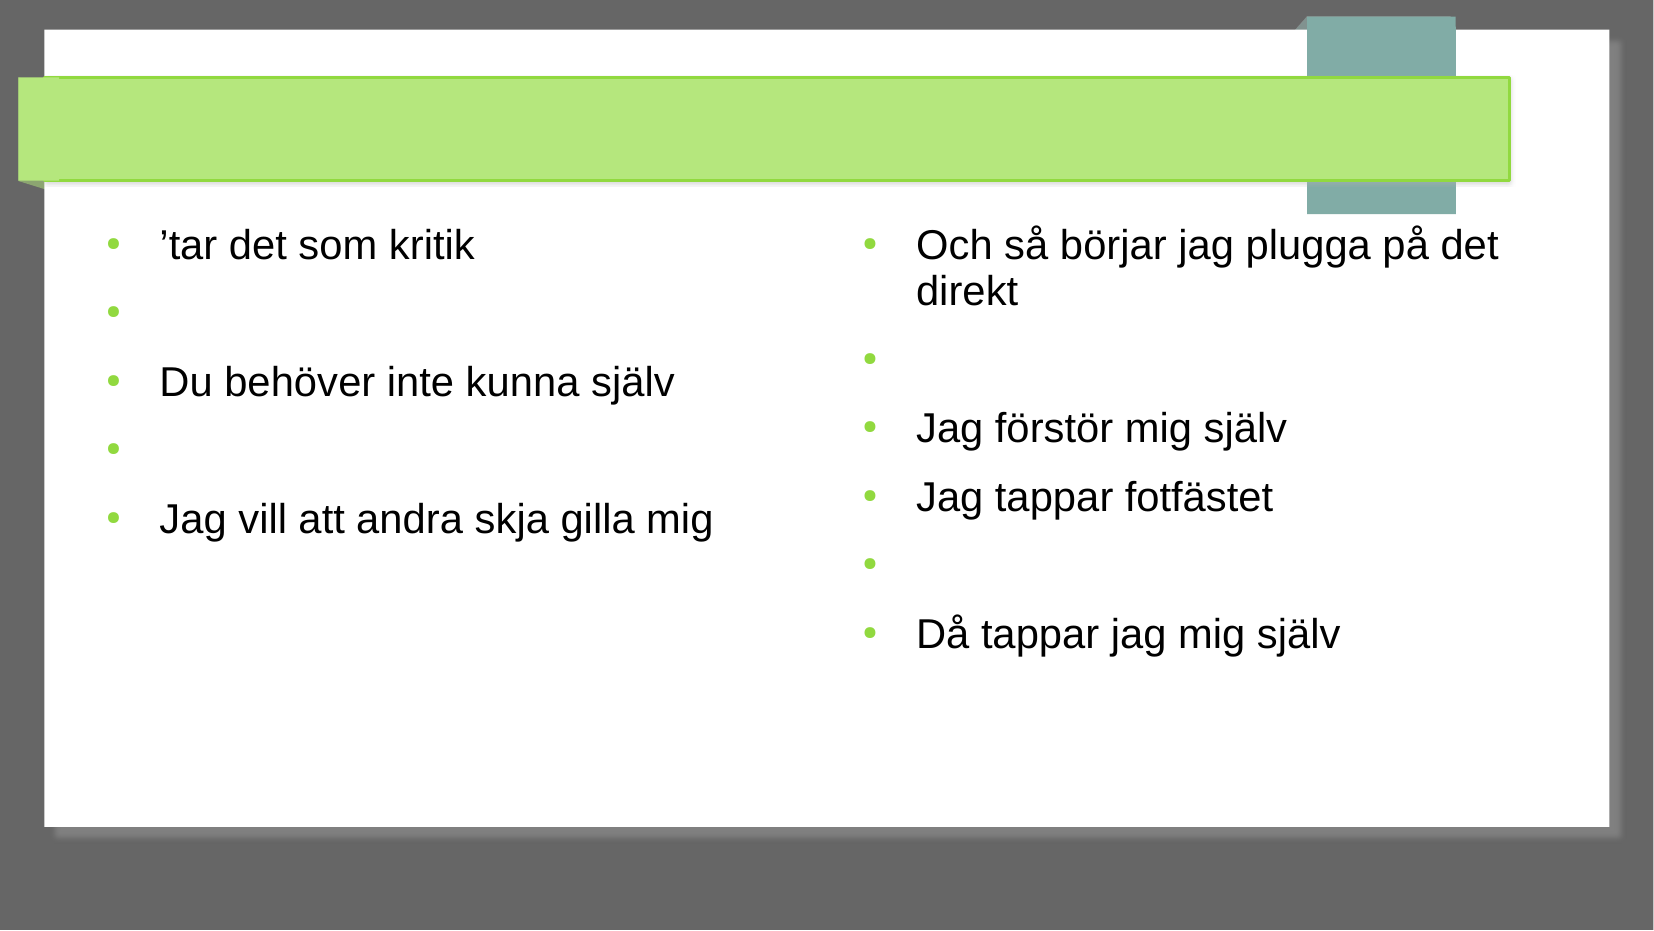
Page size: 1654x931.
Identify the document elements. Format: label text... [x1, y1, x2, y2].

list Och så börjar jag plugga på det direkt Jag förstör mig själv Jag tappar fotfästet Då tappar jag mig själv [845, 221, 1566, 813]
list ’tar det som kritik Du behöver inte kunna själv Jag vill att andra skja gilla mig [88, 221, 809, 813]
